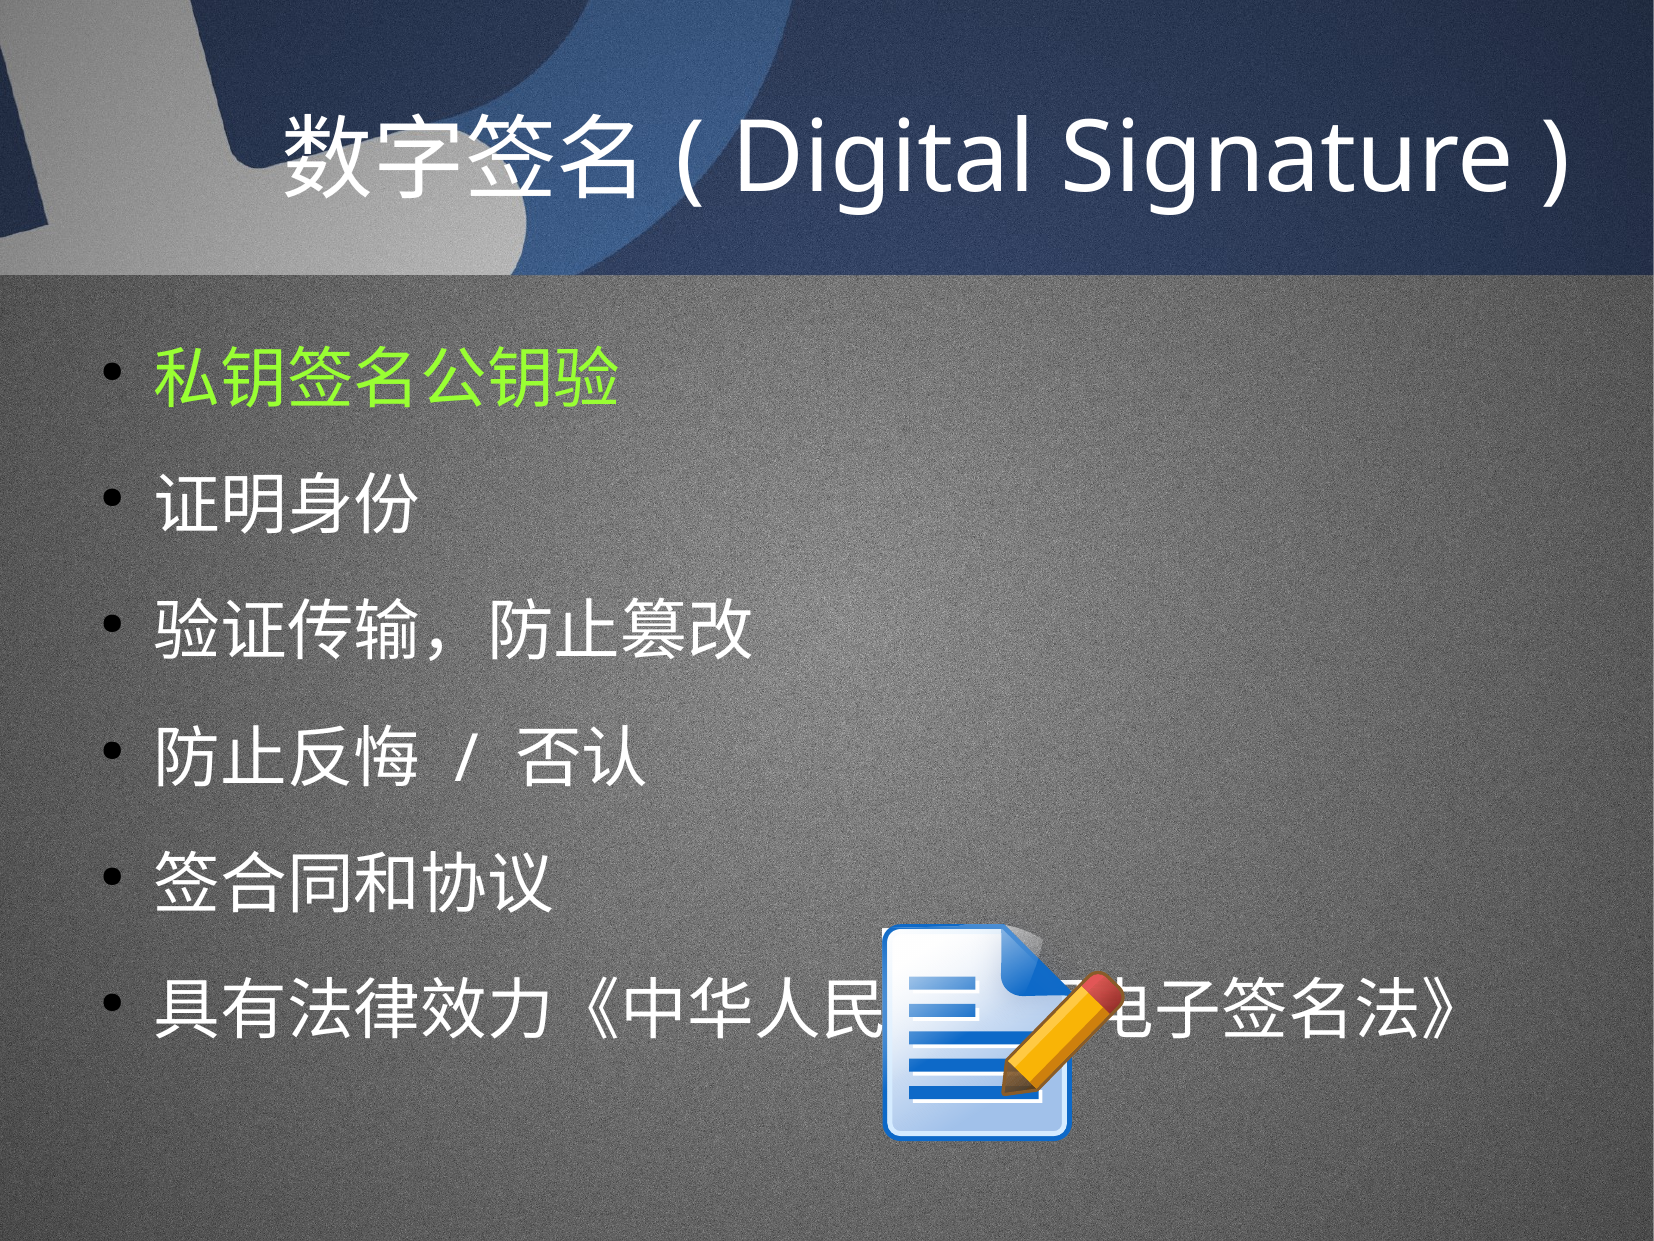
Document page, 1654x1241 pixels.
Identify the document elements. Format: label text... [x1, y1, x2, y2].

picture [0, 0, 1654, 1241]
list 私钥签名公钥验 证明身份 验证传输，防止篡改 防止反悔 / 否认 签合同和协议 具有法律效力《中华人民共和国电子签名法》 [82, 324, 1571, 1109]
title 数字签名( Digital Signature ) [82, 49, 1571, 257]
